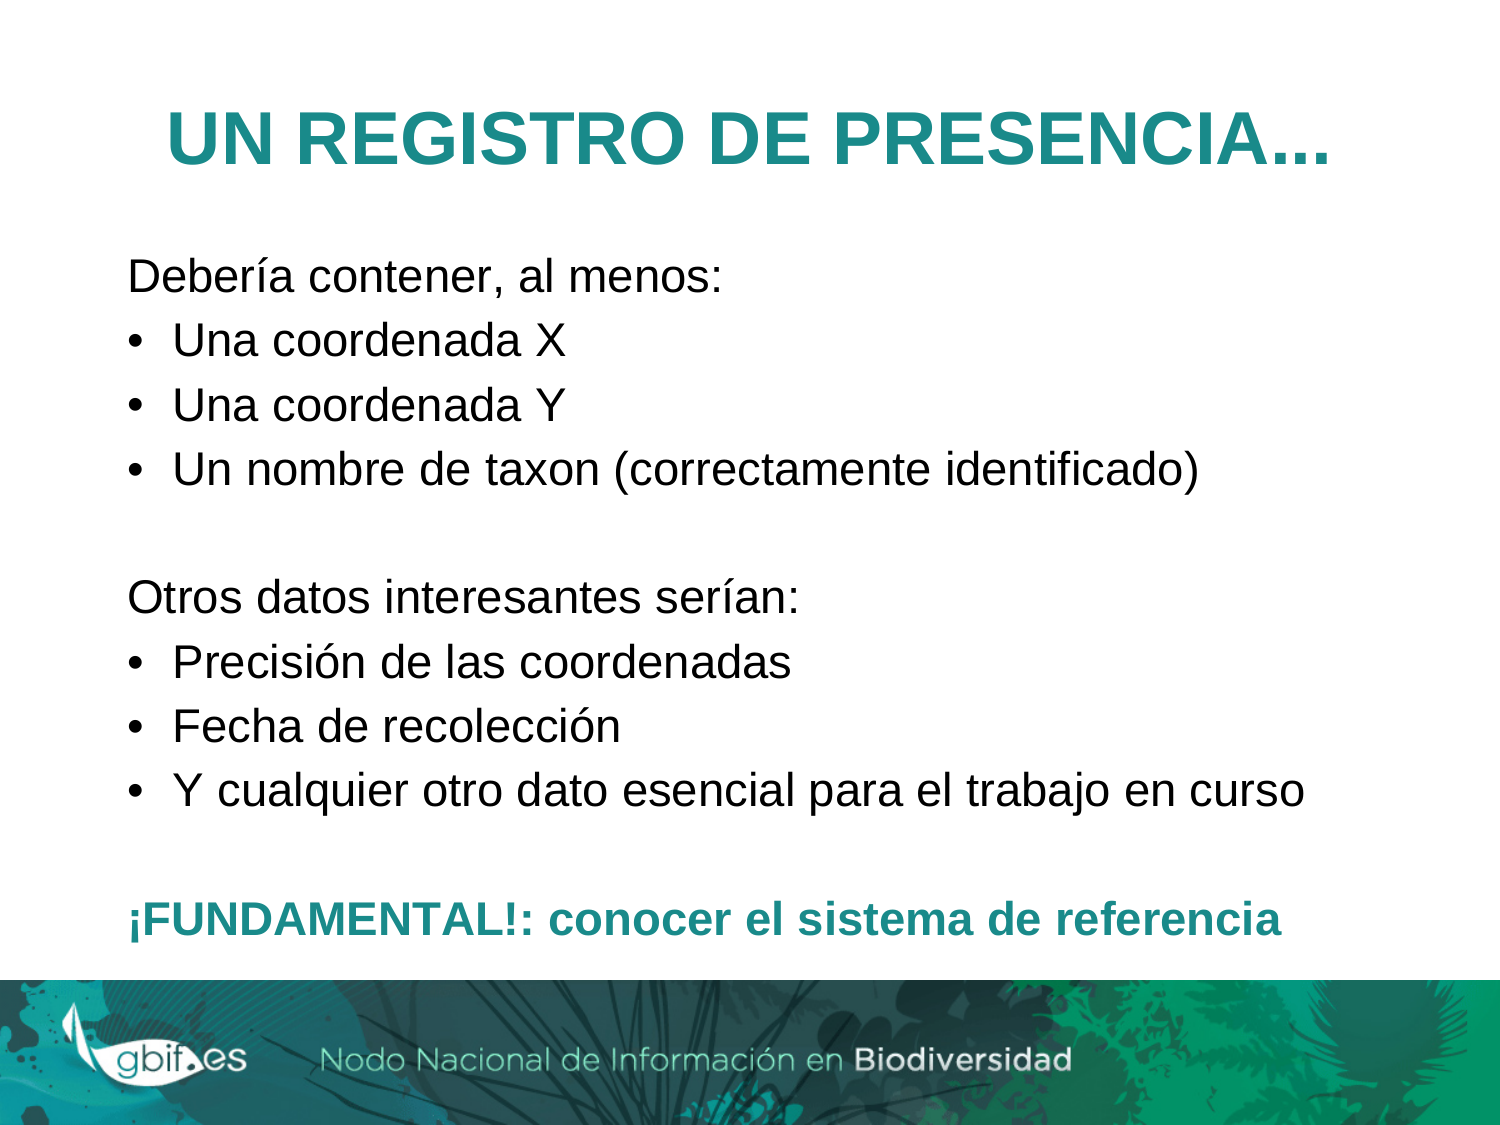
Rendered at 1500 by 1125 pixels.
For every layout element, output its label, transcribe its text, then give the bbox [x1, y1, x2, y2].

title UN REGISTRO DE PRESENCIA... [112, 68, 1388, 209]
list Debería contener, al menos: Una coordenada X Una coordenada Y Un nombre de taxon (correctamente identificado) Otros datos interesantes serían: Precisión de las coordenadas Fecha de recolección Y cualquier otro dato esencial para el trabajo en curso ¡FUNDAMENTAL!: conocer el sistema de referencia [112, 241, 1388, 955]
picture [0, 980, 1500, 1125]
